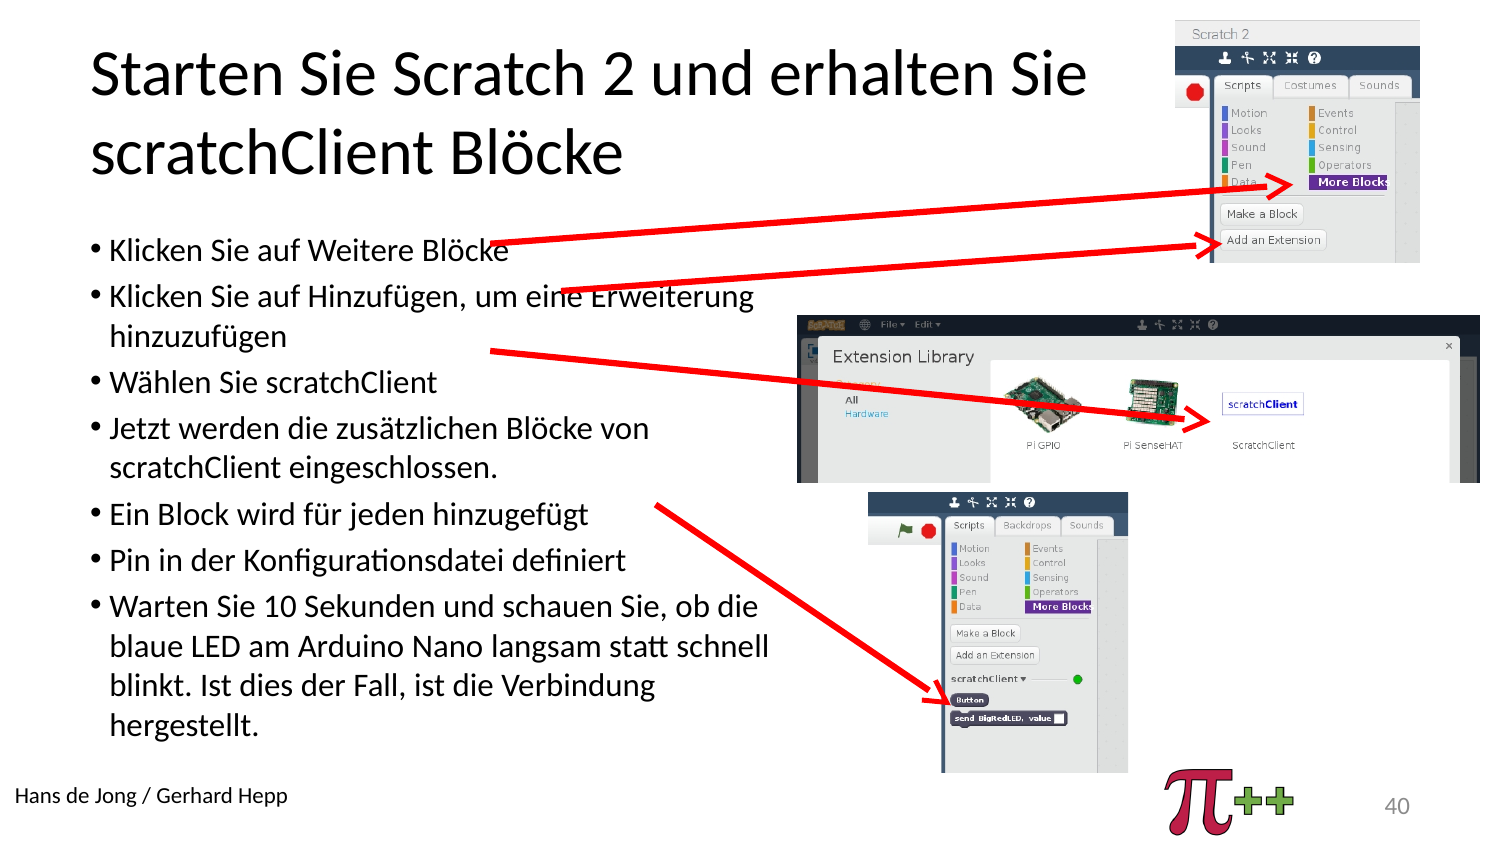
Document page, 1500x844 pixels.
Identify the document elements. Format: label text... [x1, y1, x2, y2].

slide_number <getal> [1340, 782, 1425, 827]
picture [798, 315, 1480, 483]
picture [1163, 768, 1294, 836]
list Klicken Sie auf Weitere Blöcke Klicken Sie auf Hinzufügen, um eine Erweiterung hinzuzufügen Wählen Sie scratchClient Jetzt werden die zusätzlichen Blöcke von scratchClient eingeschlossen. Ein Block wird für jeden hinzugefügt Pin in der Konfigurationsdatei definiert Warten Sie 10 Sekunden und schauen Sie, ob die blaue LED am Arduino Nano langsam statt schnell blinkt. Ist dies der Fall, ist die Verbindung hergestellt. [75, 221, 798, 754]
title Starten Sie Scratch 2 und erhalten Sie scratchClient Blöcke [75, 20, 1175, 198]
picture [868, 492, 1129, 773]
picture [1175, 20, 1420, 263]
